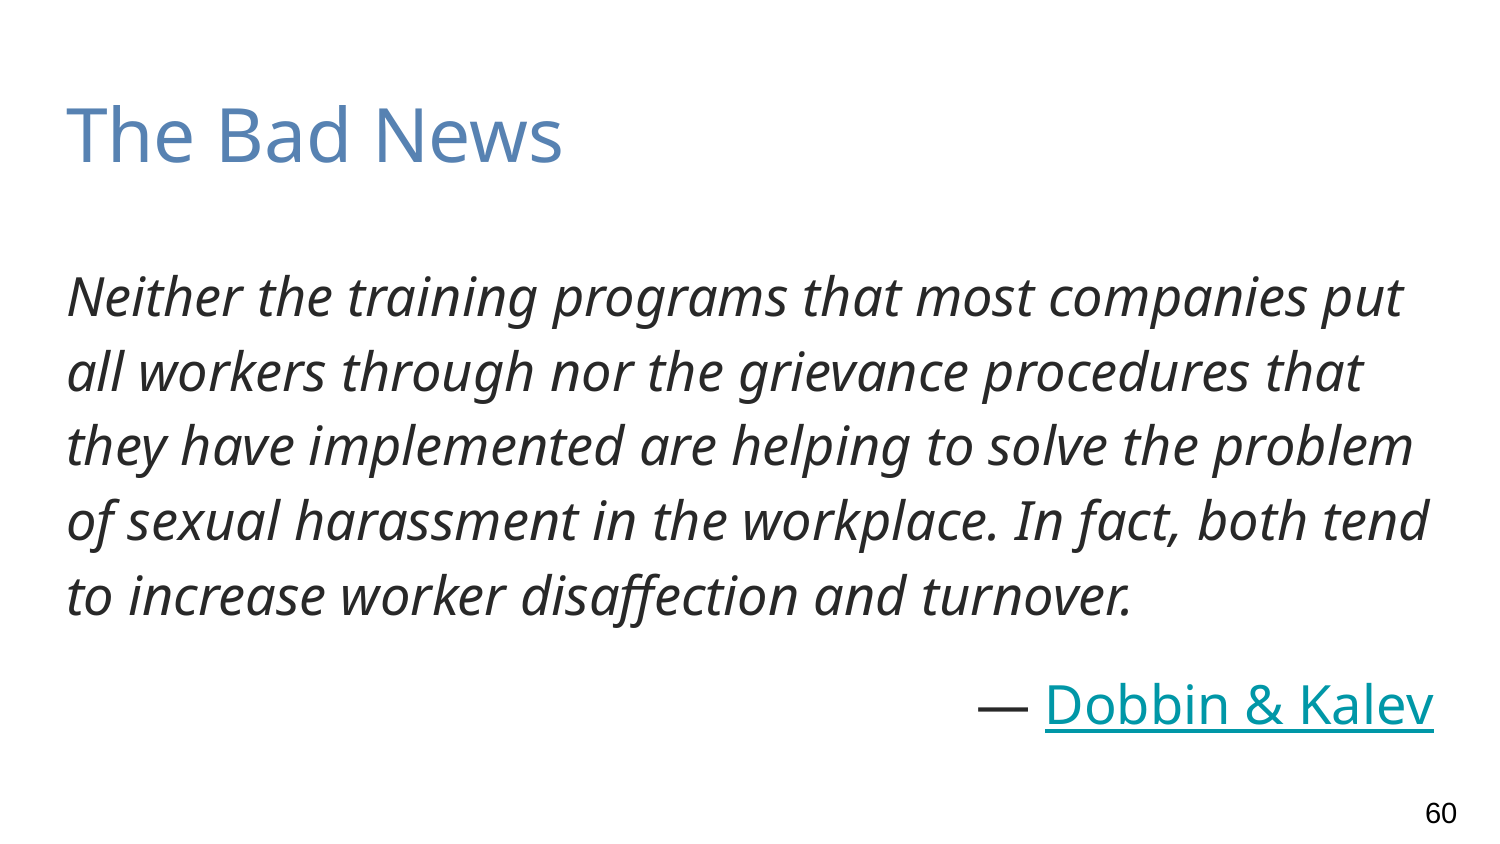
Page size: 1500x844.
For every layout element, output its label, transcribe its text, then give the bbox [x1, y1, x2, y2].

list Neither the training programs that most companies put all workers through nor the grievance procedures that they have implemented are helping to solve the problem of sexual harassment in the workplace. In fact, both tend to increase worker disaffection and turnover. — Dobbin & Kalev [51, 237, 1449, 750]
title The Bad News [51, 72, 1449, 167]
